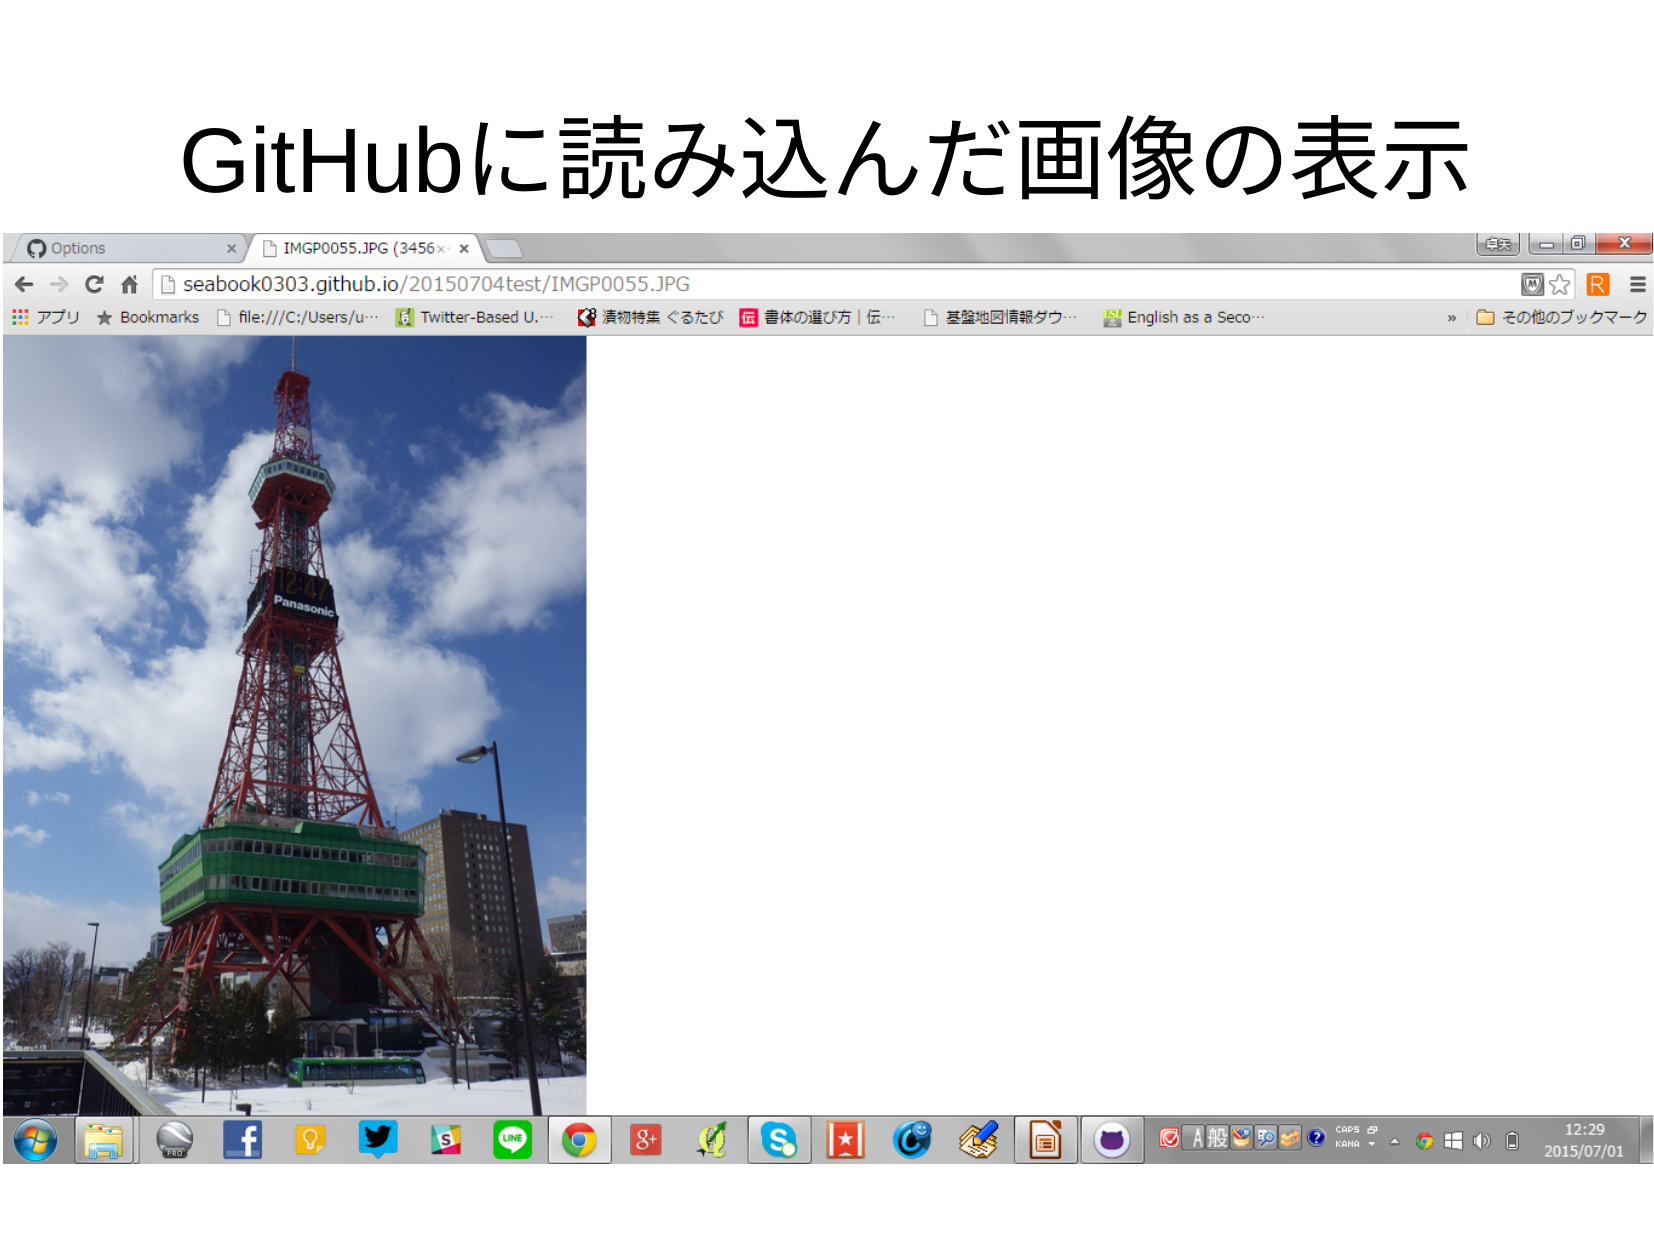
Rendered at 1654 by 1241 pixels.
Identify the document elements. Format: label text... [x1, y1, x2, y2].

title GitHubに読み込んだ画像の表示 [82, 49, 1571, 233]
picture [3, 233, 1654, 1164]
